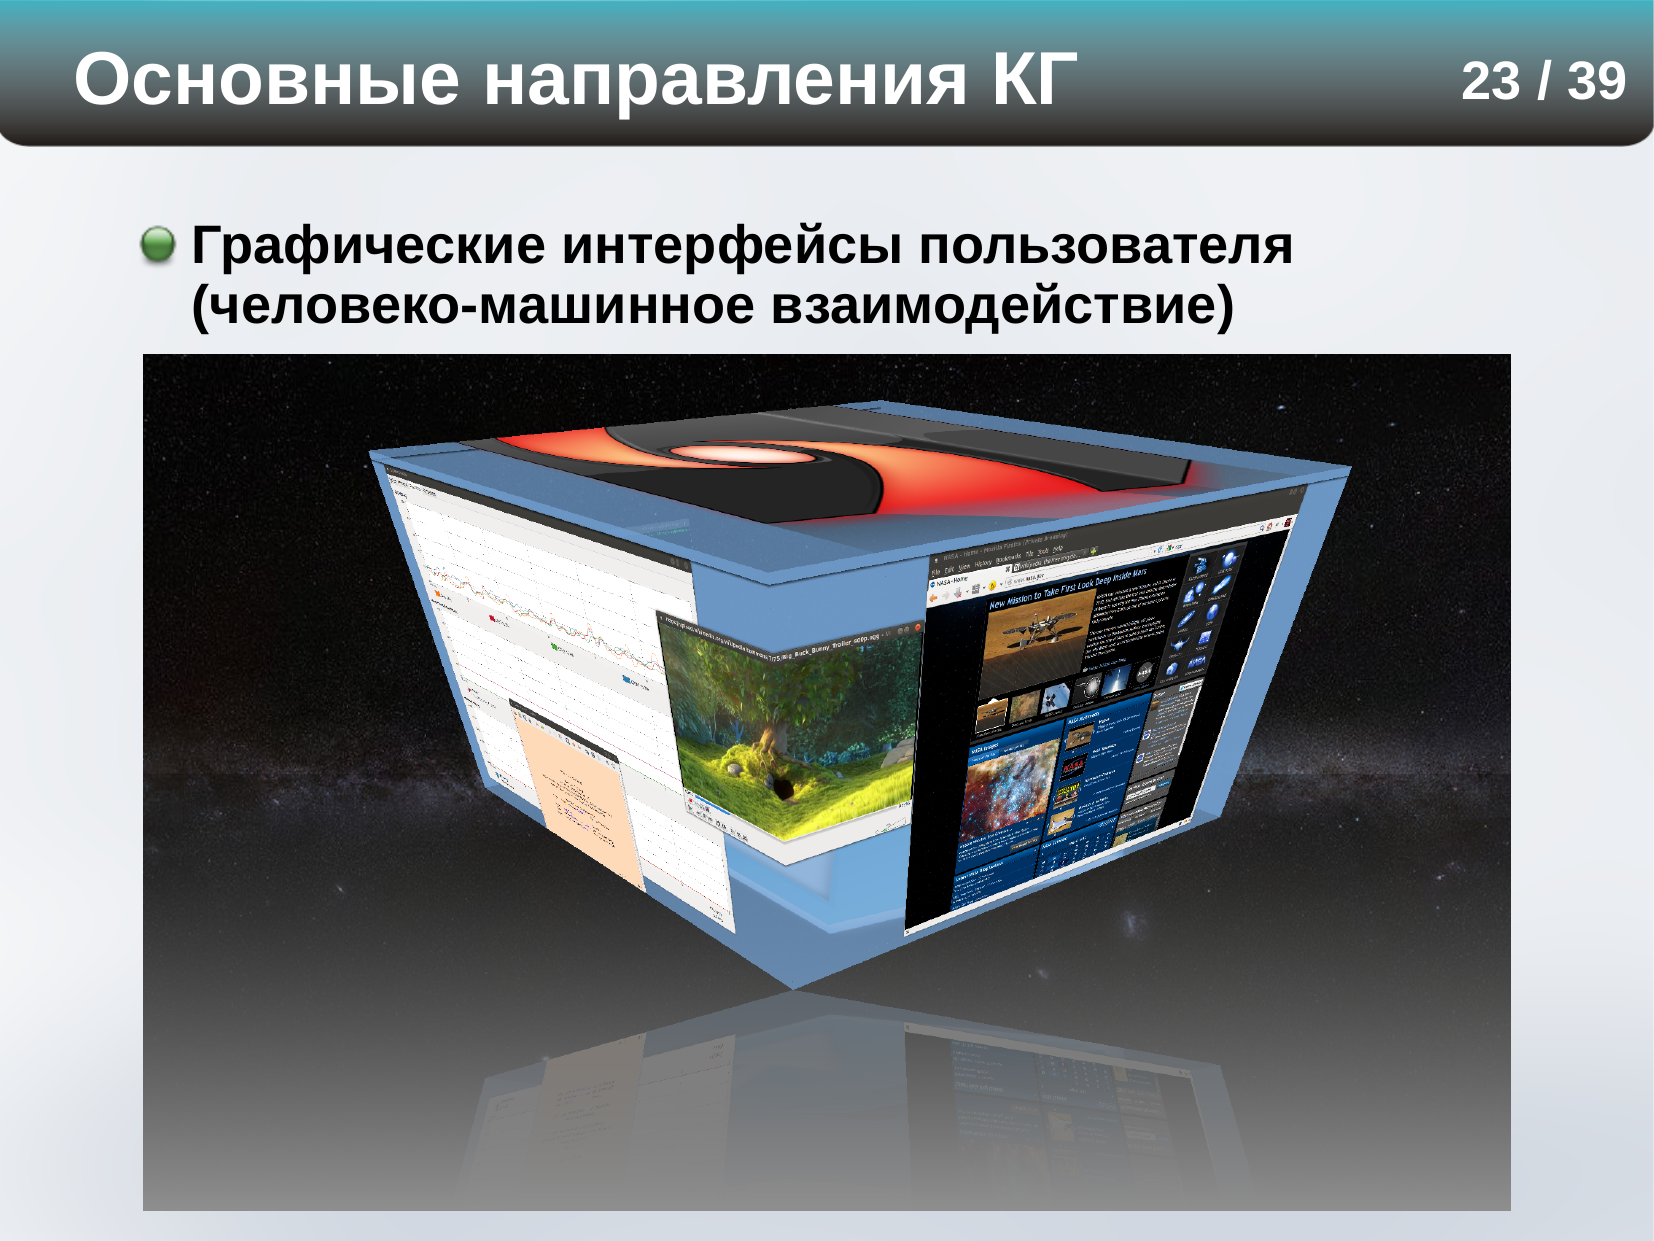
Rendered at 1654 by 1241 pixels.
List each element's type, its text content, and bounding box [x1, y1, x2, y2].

text_box Графические интерфейсы пользователя (человеко-машинное взаимодействие) [118, 206, 1536, 343]
picture [0, 0, 1654, 1241]
text_box Основные направления КГ [59, 29, 1329, 129]
text_box <номер> / 39 [1446, 42, 1654, 179]
